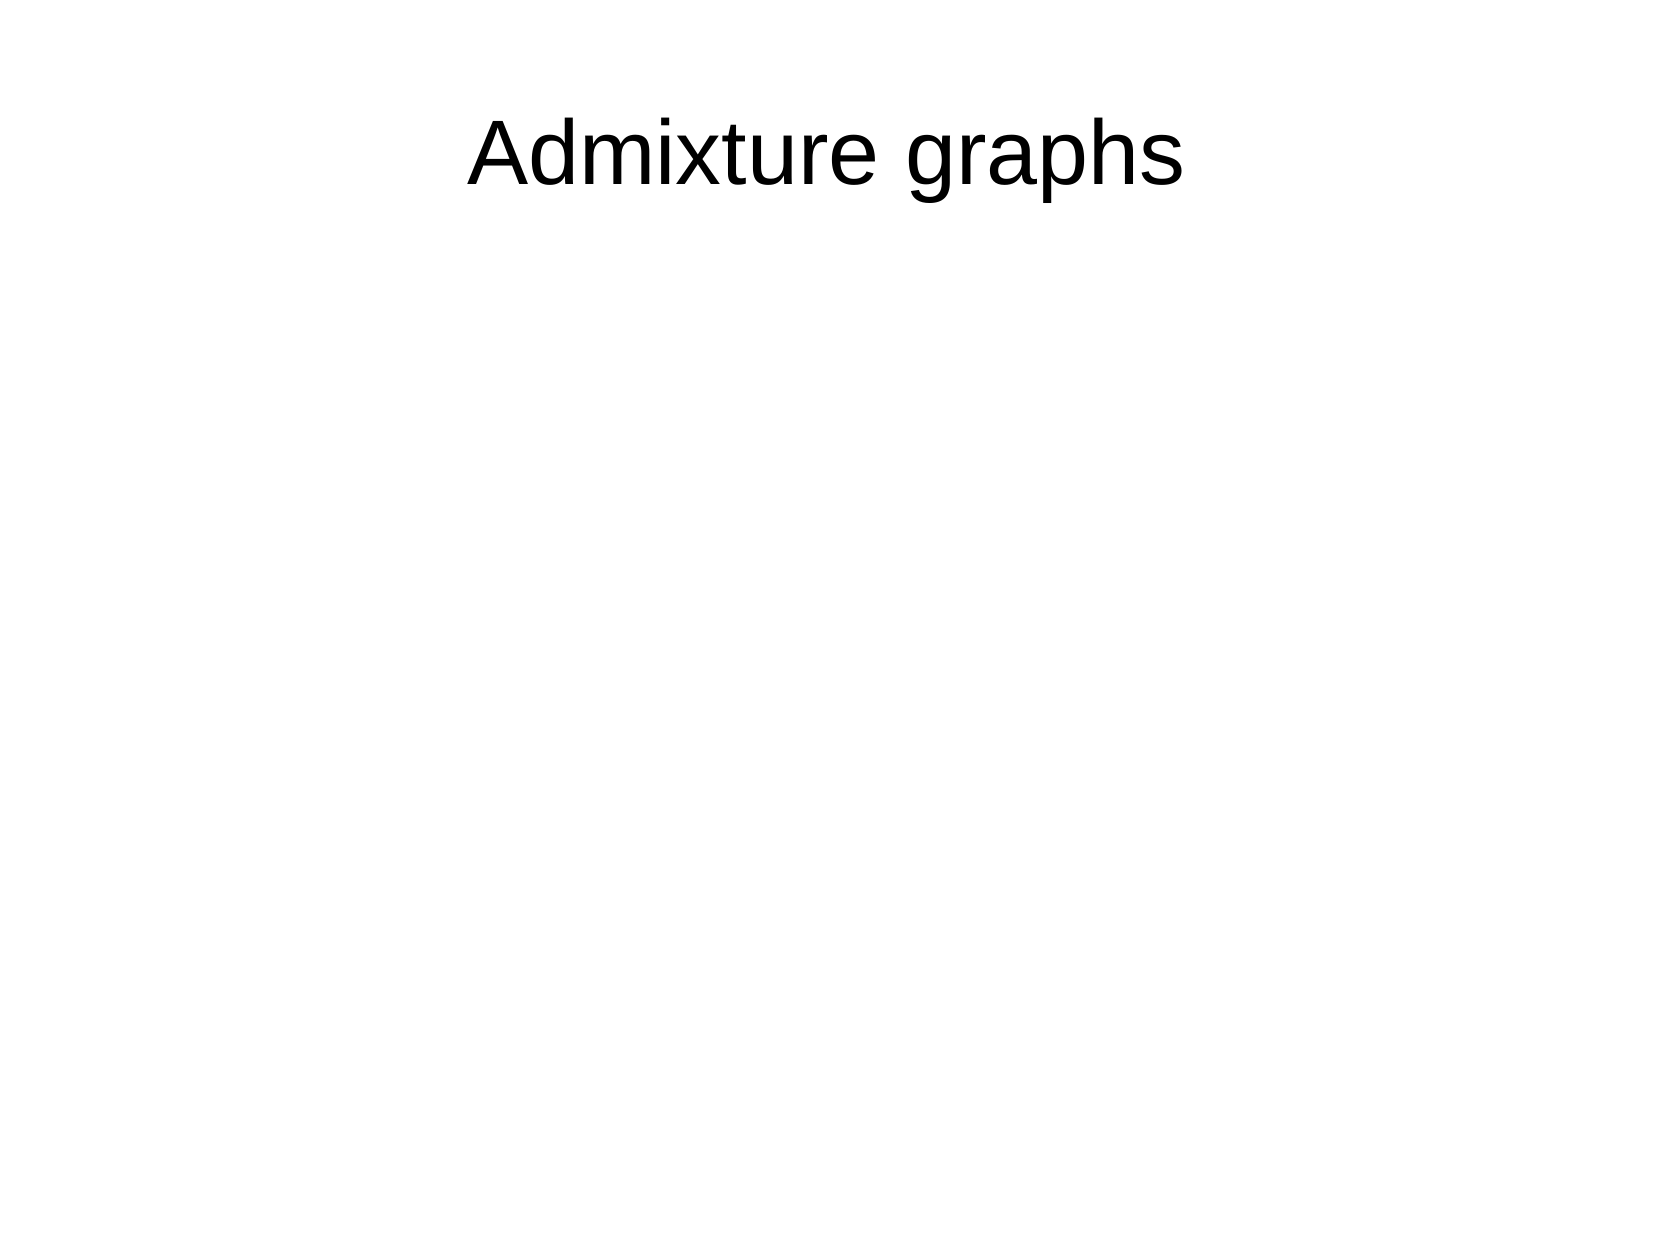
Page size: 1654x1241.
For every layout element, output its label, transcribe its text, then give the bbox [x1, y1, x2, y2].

title Admixture graphs [82, 49, 1571, 257]
